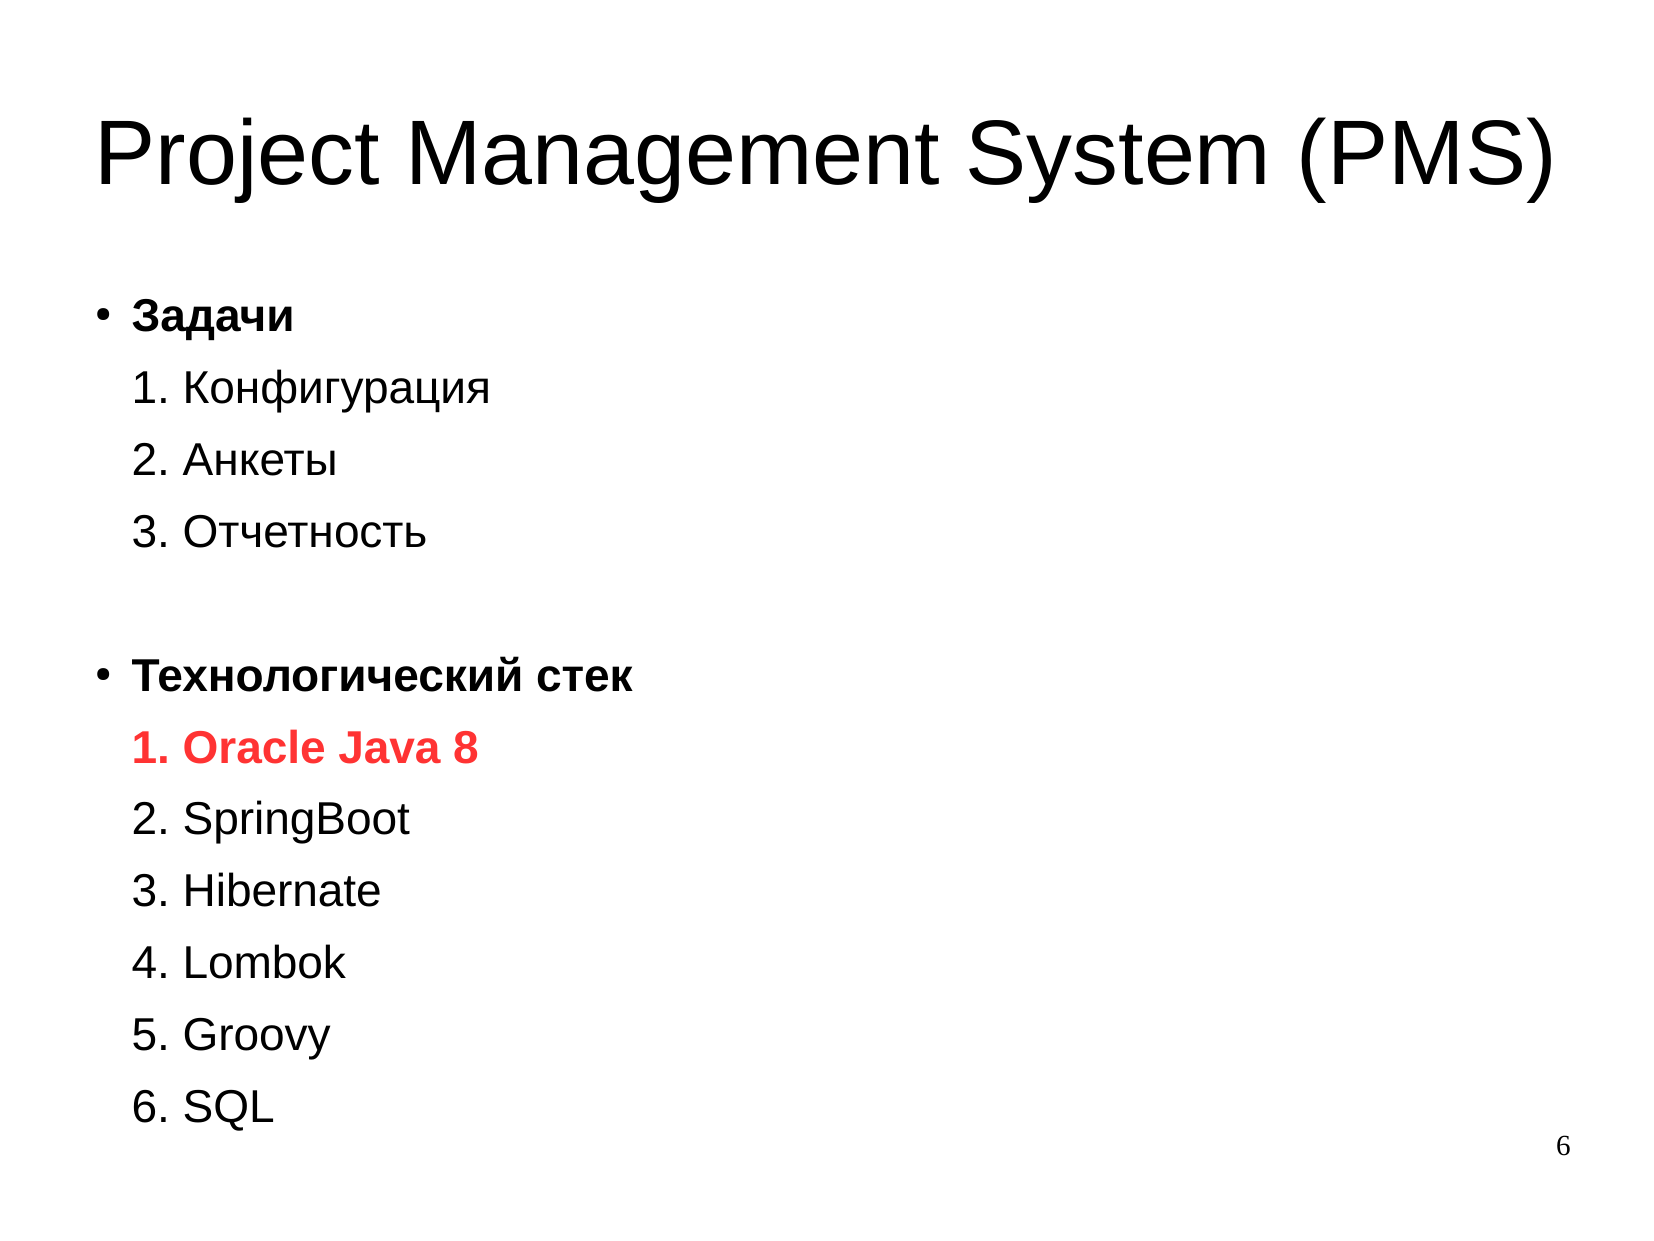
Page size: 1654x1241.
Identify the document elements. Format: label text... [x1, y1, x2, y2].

title Project Management System (PMS) [82, 49, 1571, 257]
list Задачи 1. Конфигурация 2. Анкеты 3. Отчетность Технологический стек 1. Oracle Java 8 2. SpringBoot 3. Hibernate 4. Lombok 5. Groovy 6. SQL [82, 290, 1571, 1134]
